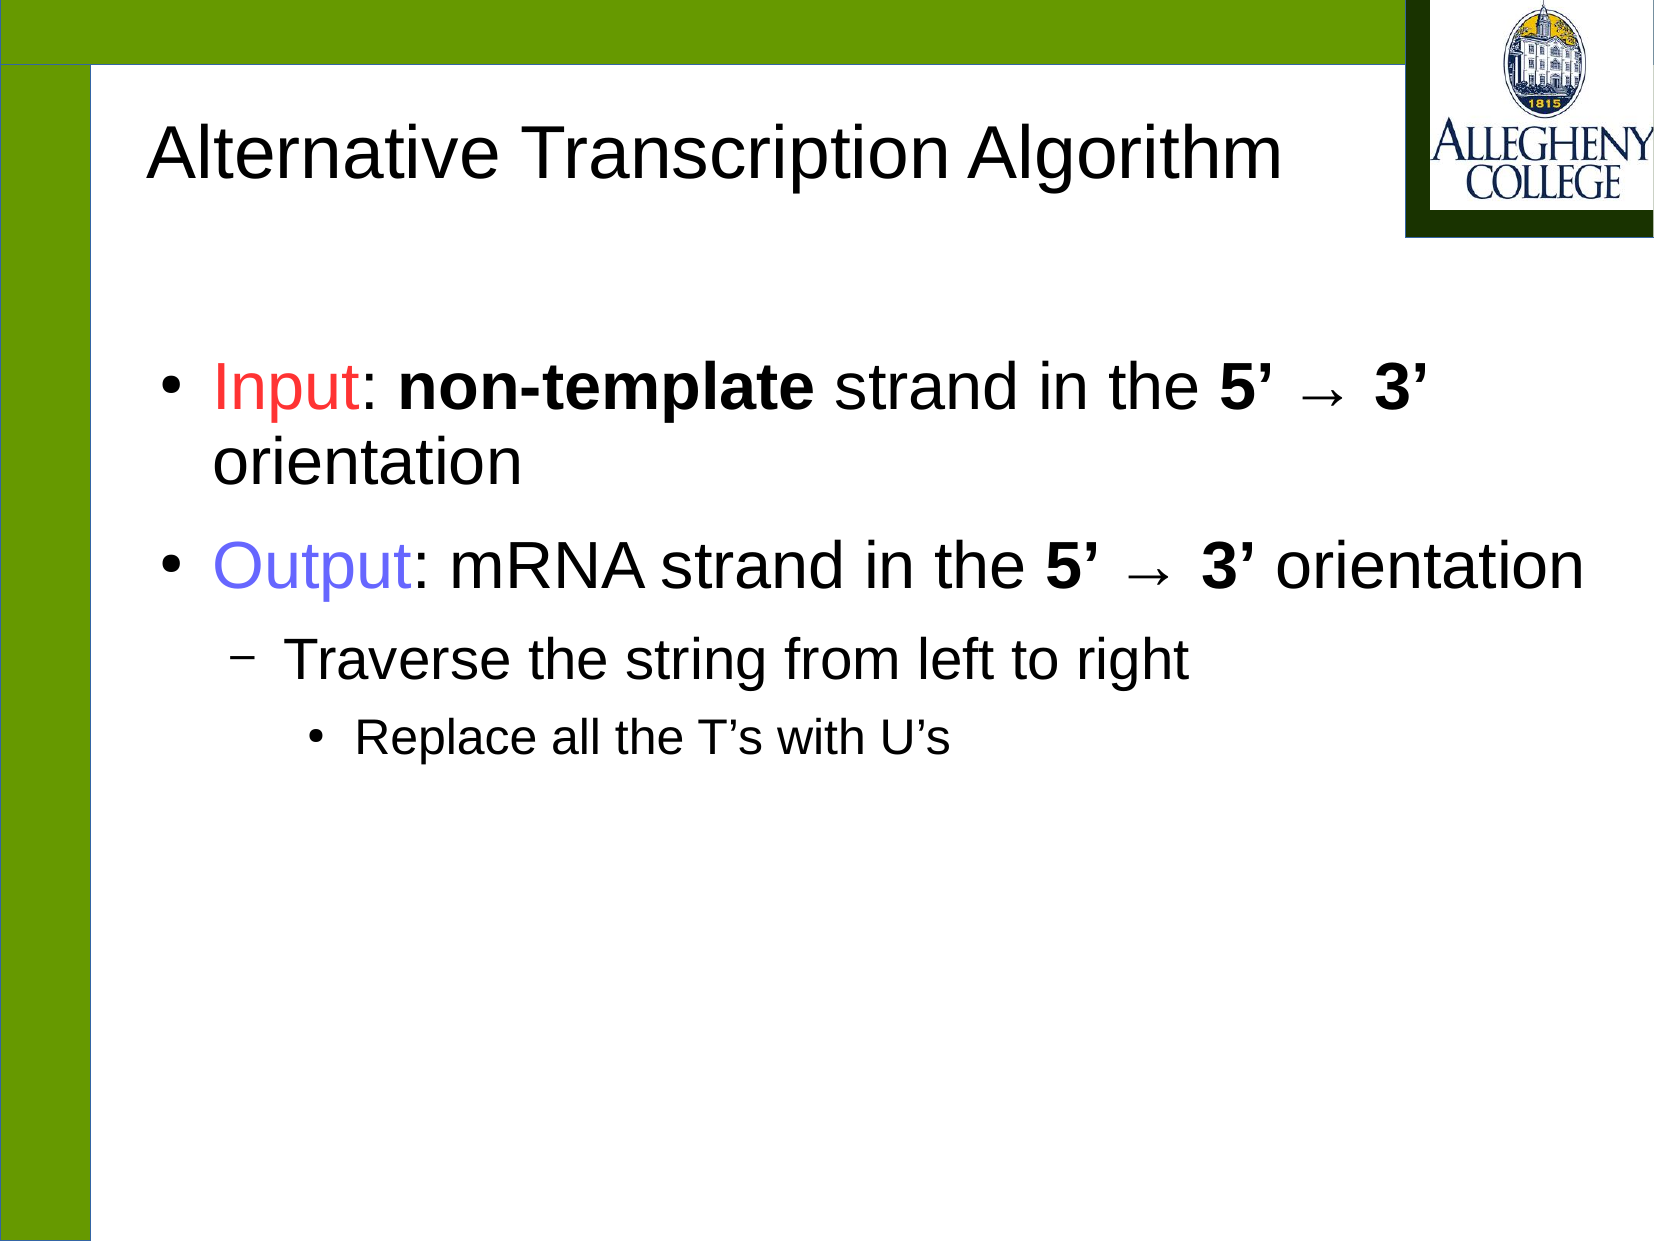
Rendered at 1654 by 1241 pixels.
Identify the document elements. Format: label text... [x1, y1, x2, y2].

list Input: non-template strand in the 5’ → 3’ orientation Output: mRNA strand in the 5’ → 3’ orientation Traverse the string from left to right Replace all the T’s with U’s [141, 349, 1630, 901]
picture [1430, 0, 1654, 210]
title Alternative Transcription Algorithm [112, 65, 1321, 257]
text_box [0, 0, 1654, 1241]
